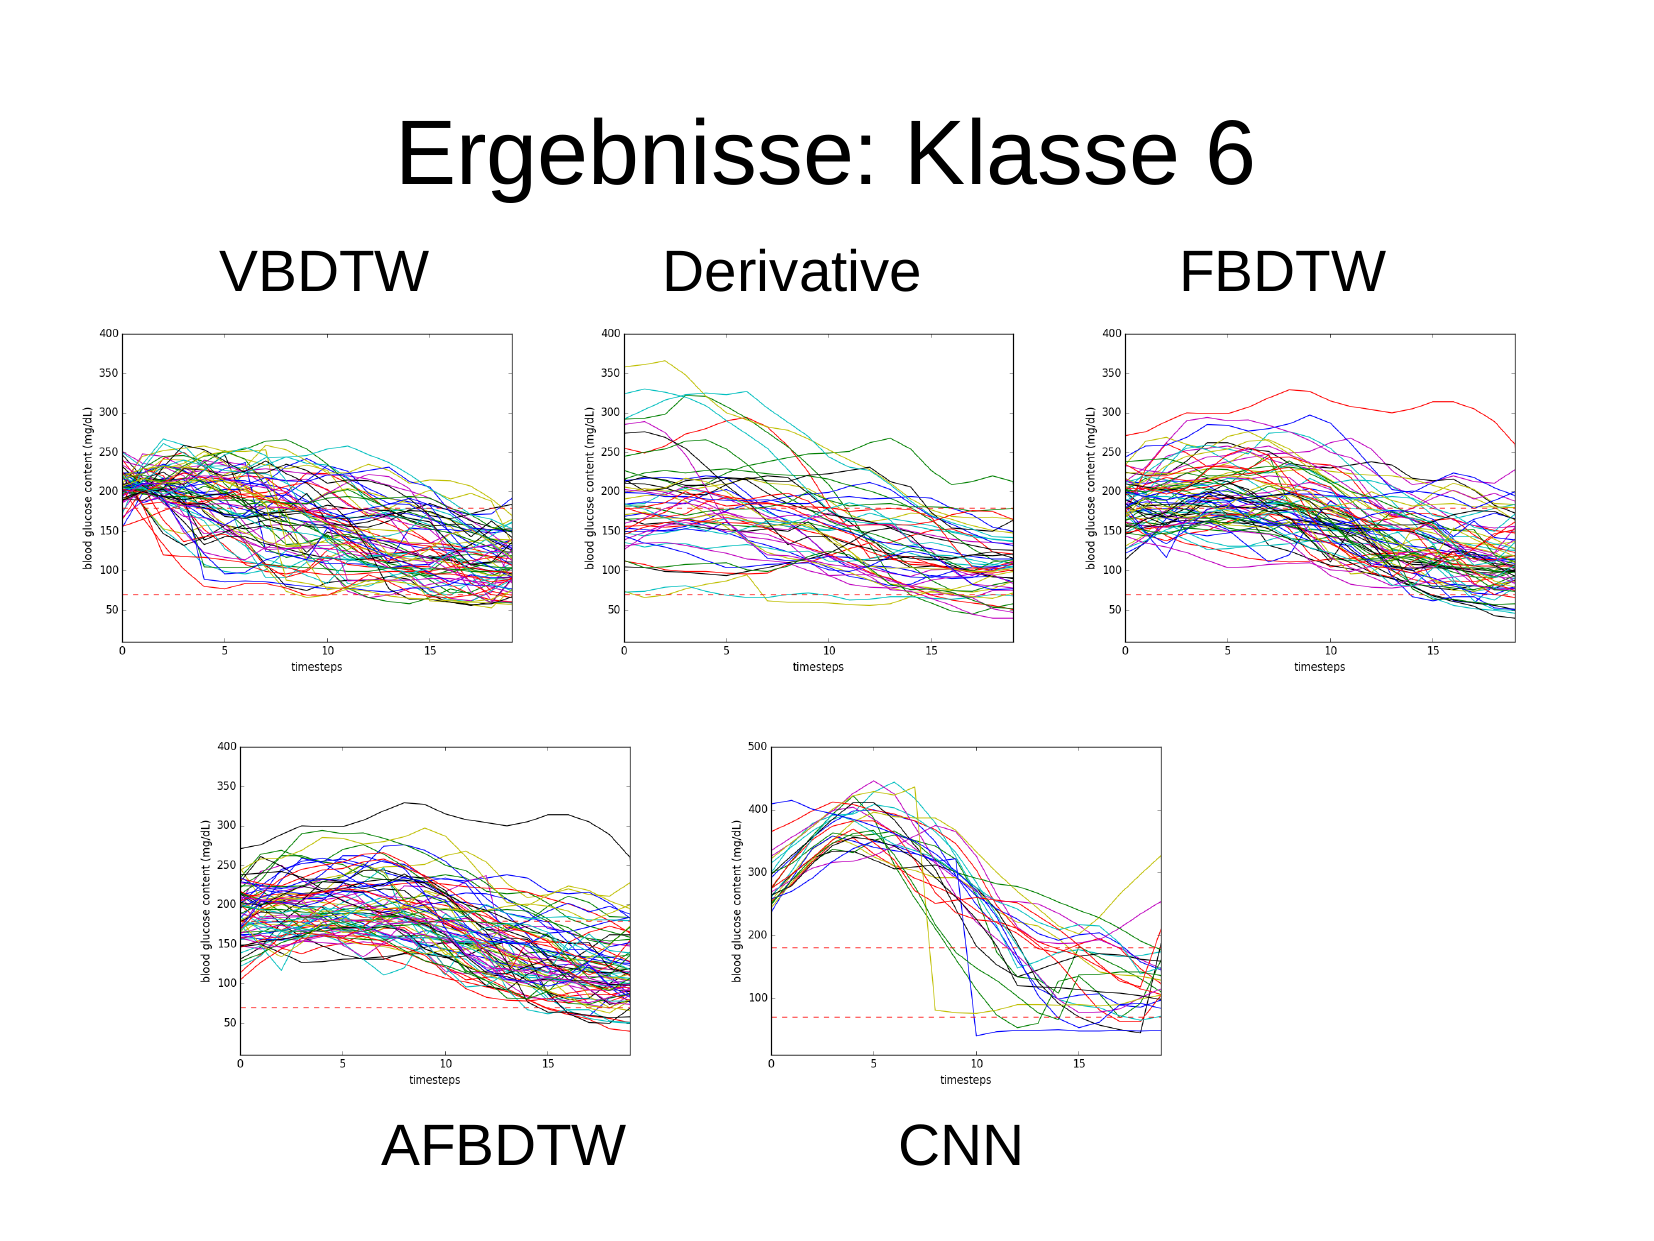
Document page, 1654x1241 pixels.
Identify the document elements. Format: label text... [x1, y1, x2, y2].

picture [708, 708, 1211, 1093]
text_box VBDTW Derivative FBDTW [23, 235, 1583, 308]
title Ergebnisse: Klasse 6 [82, 49, 1571, 235]
text_box AFBDTW CNN [218, 1109, 1188, 1182]
picture [177, 708, 680, 1093]
picture [59, 308, 1565, 680]
